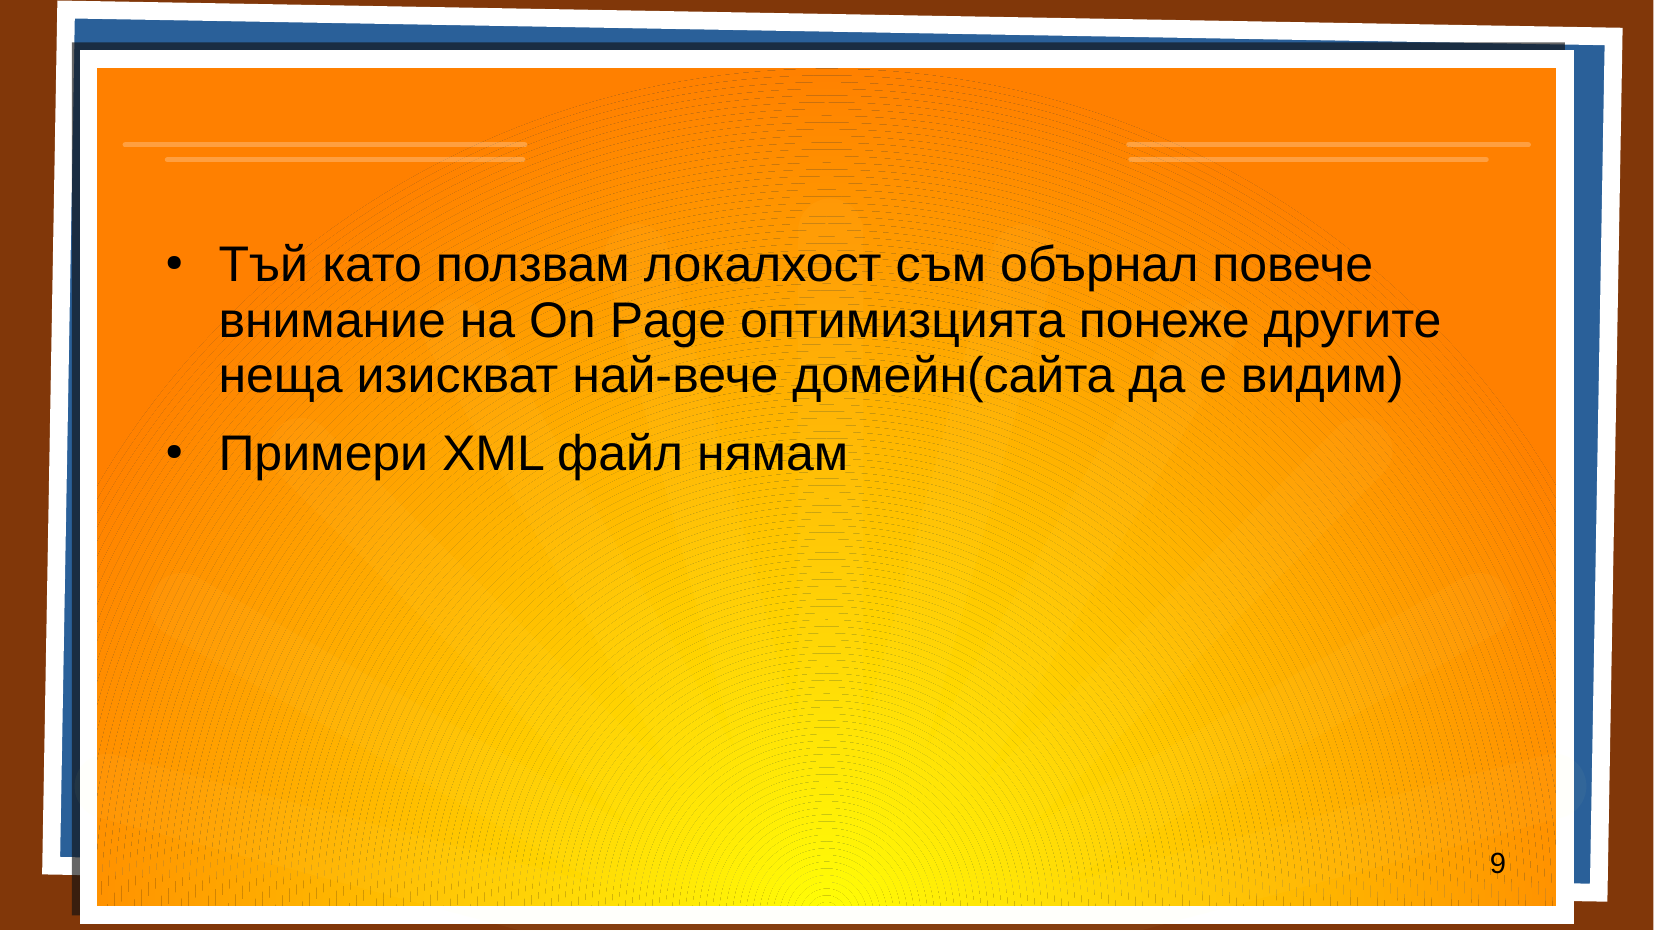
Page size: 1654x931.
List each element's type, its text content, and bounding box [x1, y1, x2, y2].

list Тъй като ползвам локалхост съм обърнал повече внимание на On Page оптимизцията понеже другите неща изискват най-вече домейн(сайта да е видим) Примери XML файл нямам [147, 236, 1506, 827]
